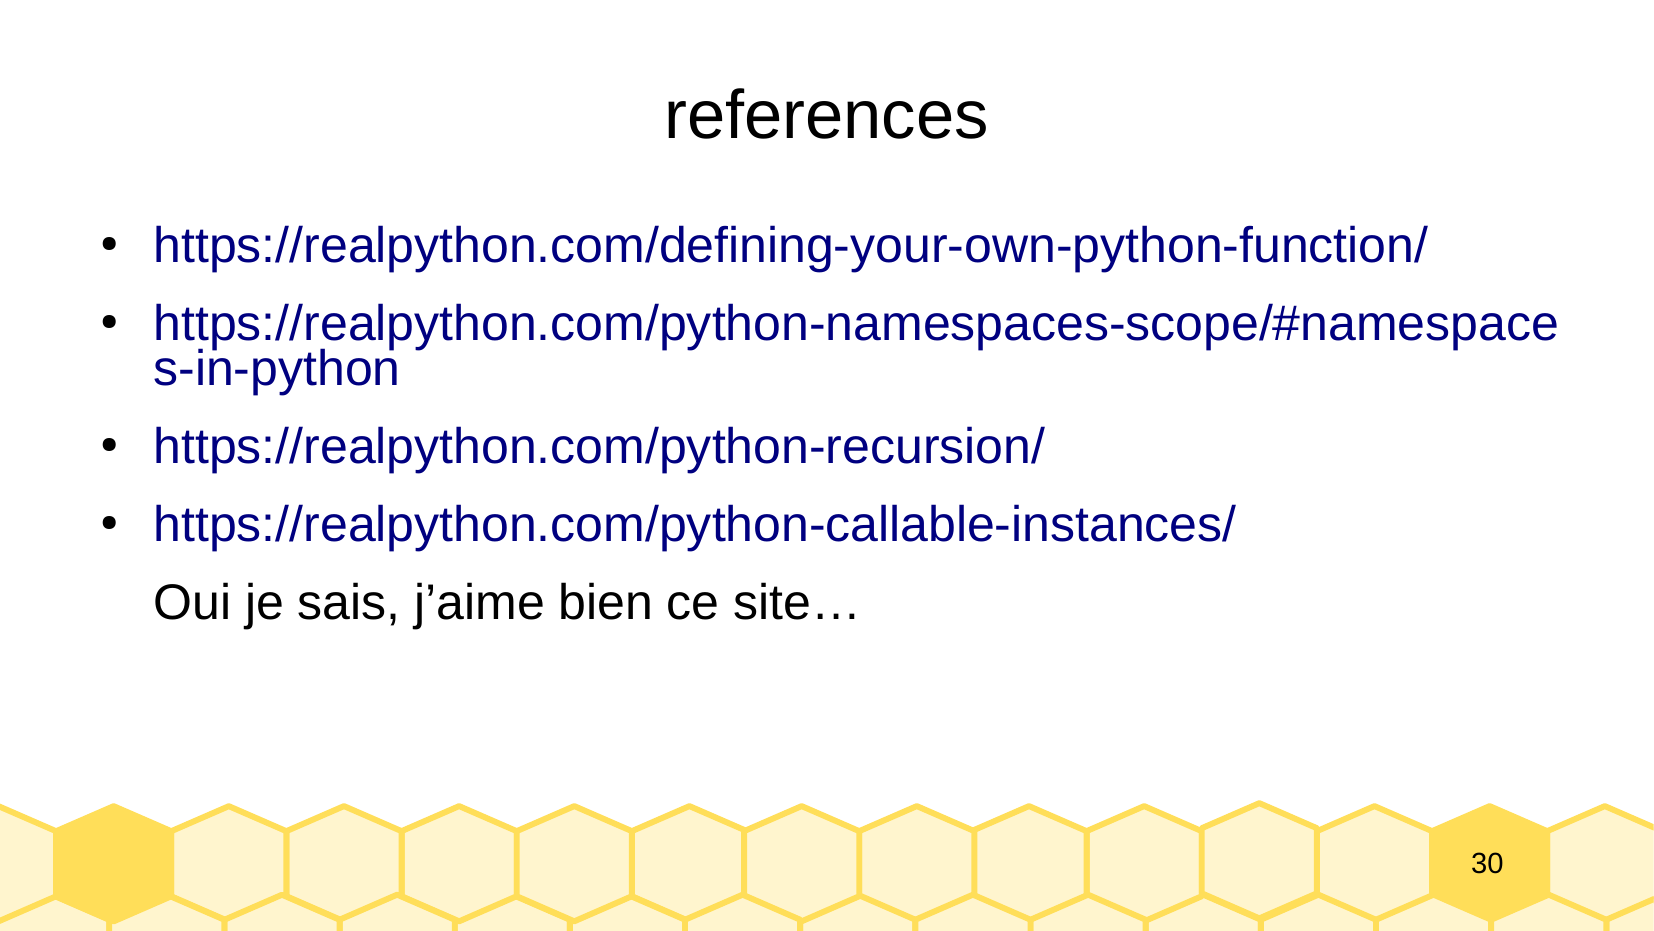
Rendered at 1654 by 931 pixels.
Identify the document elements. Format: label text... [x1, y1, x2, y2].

title references [82, 37, 1571, 193]
list https://realpython.com/defining-your-own-python-function/ https://realpython.com/python-namespaces-scope/#namespaces-in-python https://realpython.com/python-recursion/ https://realpython.com/python-callable-instances/ Oui je sais, j’aime bien ce site… [82, 217, 1571, 758]
